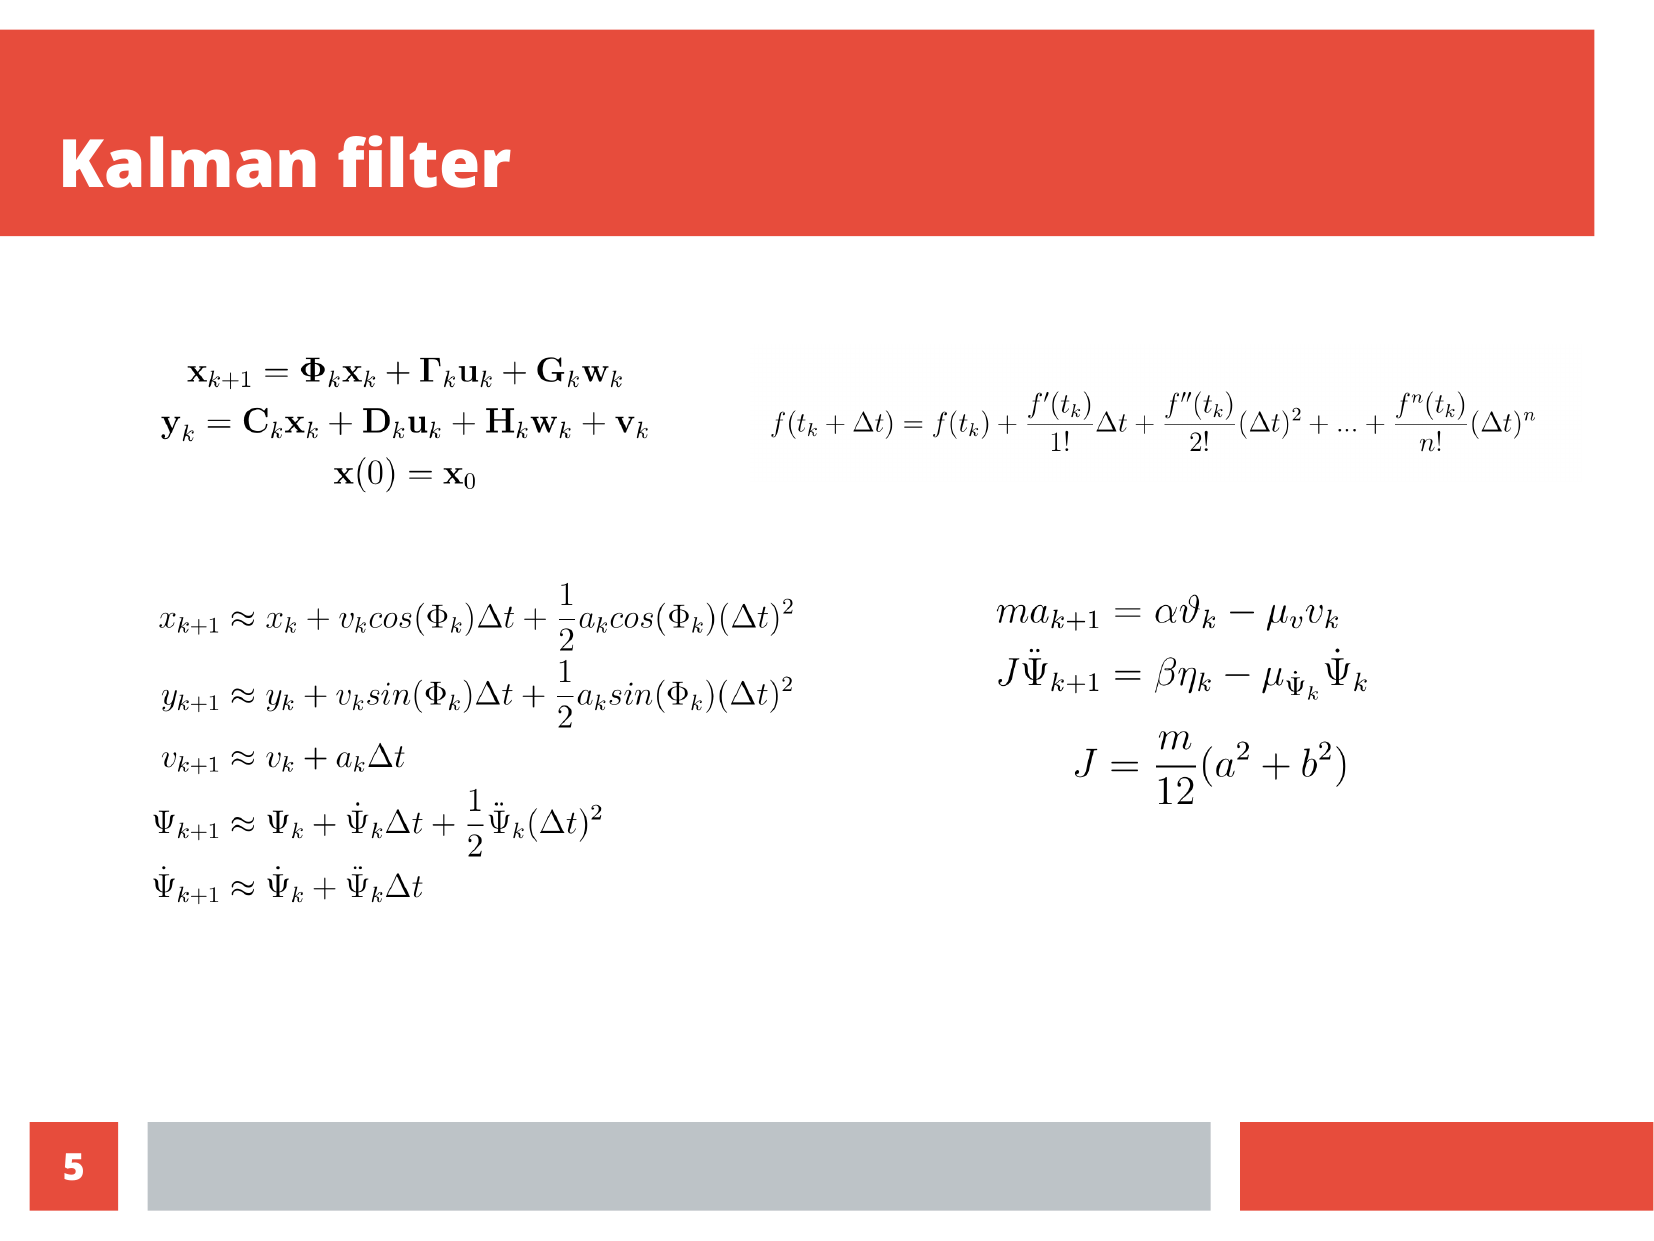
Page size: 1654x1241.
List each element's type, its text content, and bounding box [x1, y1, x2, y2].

picture [750, 344, 1582, 482]
picture [75, 329, 702, 516]
title Kalman filter [59, 59, 1595, 207]
picture [120, 534, 826, 953]
picture [885, 539, 1486, 841]
